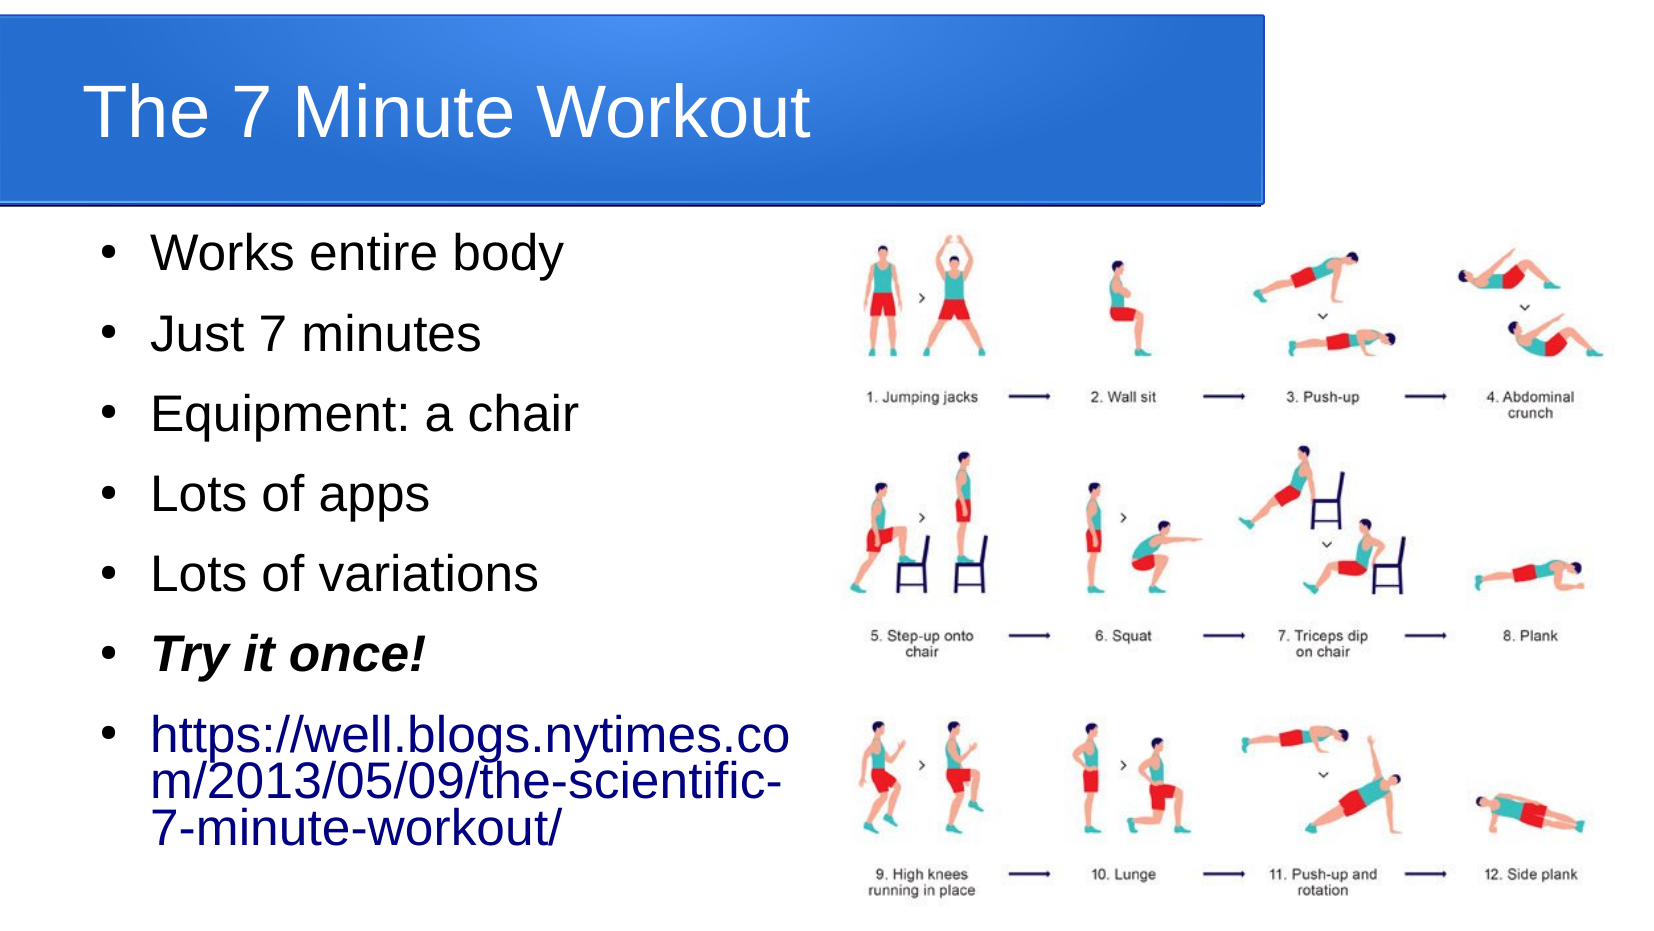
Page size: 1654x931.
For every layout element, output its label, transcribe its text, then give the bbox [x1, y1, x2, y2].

picture [832, 208, 1615, 931]
title The 7 Minute Workout [82, 35, 1235, 189]
list Works entire body Just 7 minutes Equipment: a chair Lots of apps Lots of variations Try it once! https://well.blogs.nytimes.com/2013/05/09/the-scientific-7-minute-workout/ [82, 224, 809, 764]
